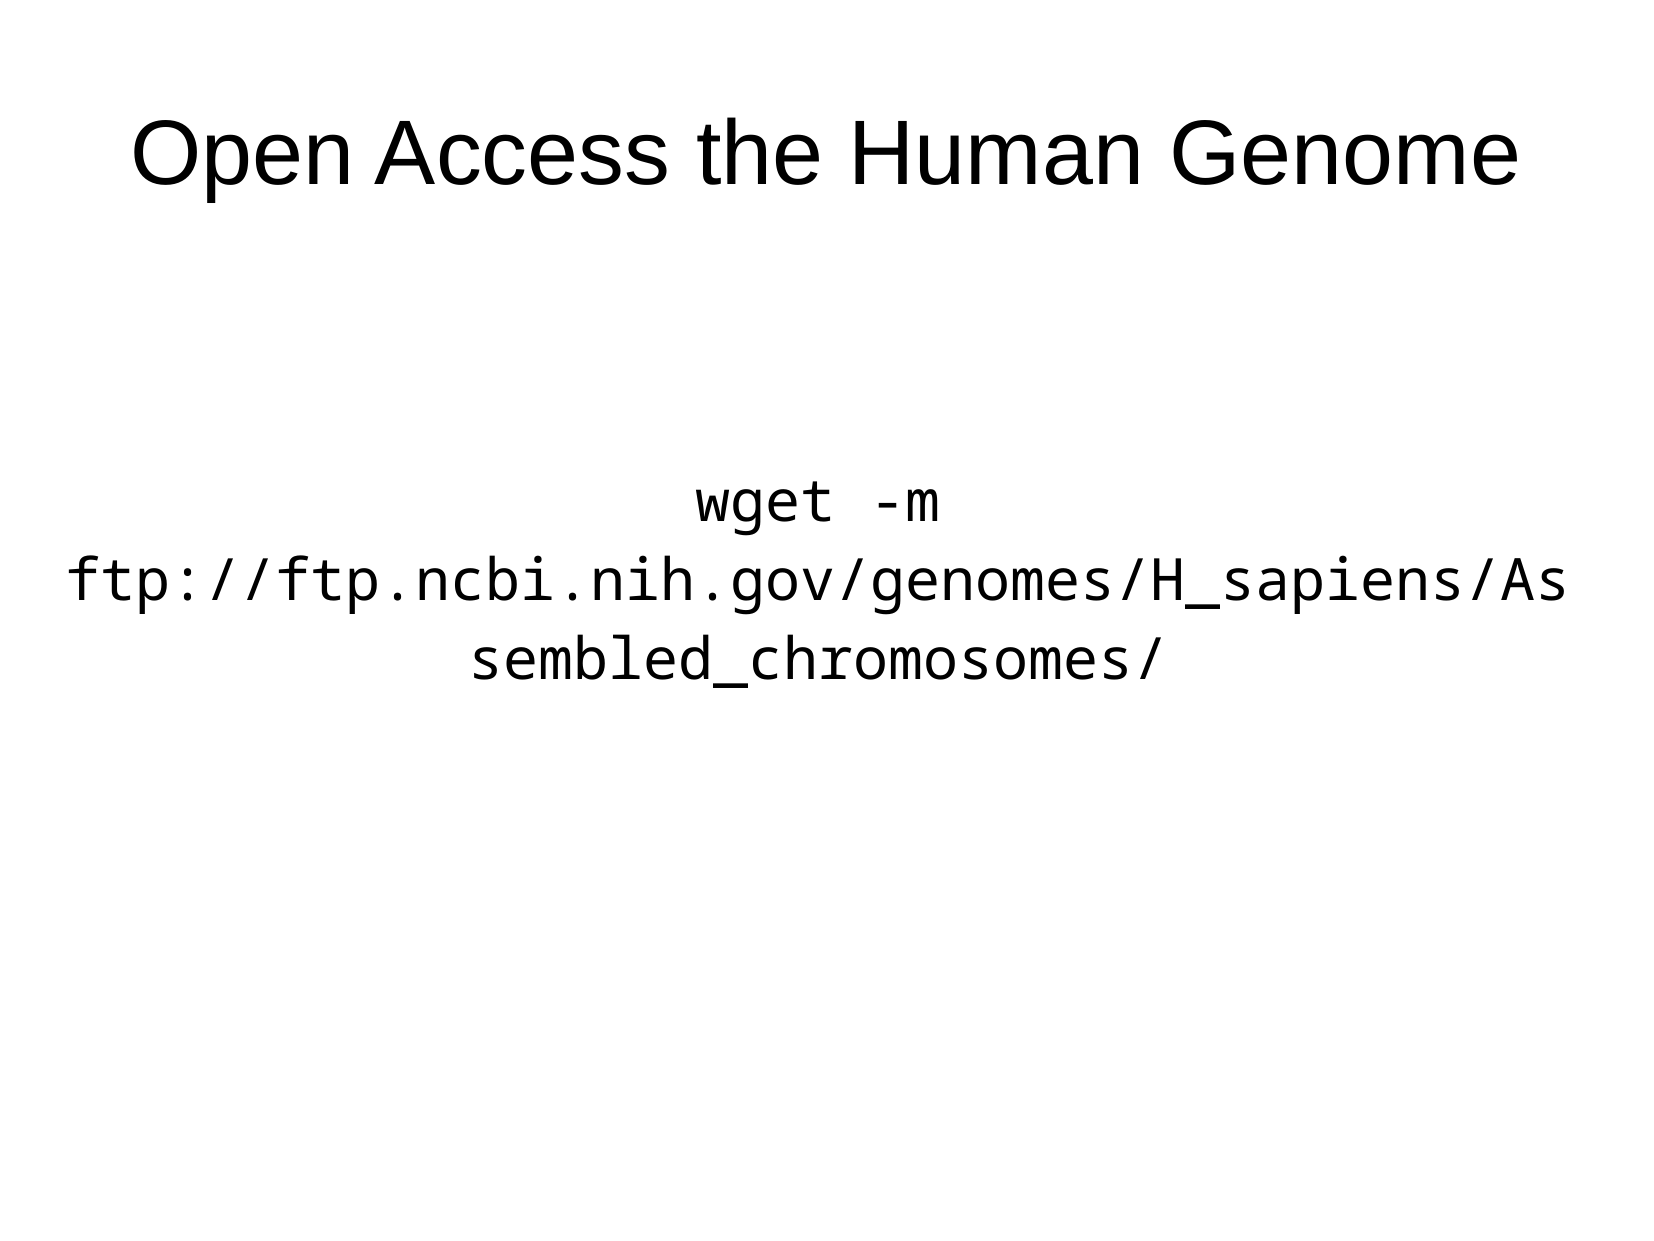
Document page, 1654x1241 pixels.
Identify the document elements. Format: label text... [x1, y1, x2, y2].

text_box wget -m ftp://ftp.ncbi.nih.gov/genomes/H_sapiens/Assembled_chromosomes/ [49, 451, 1587, 711]
title Open Access the Human Genome [82, 49, 1571, 257]
